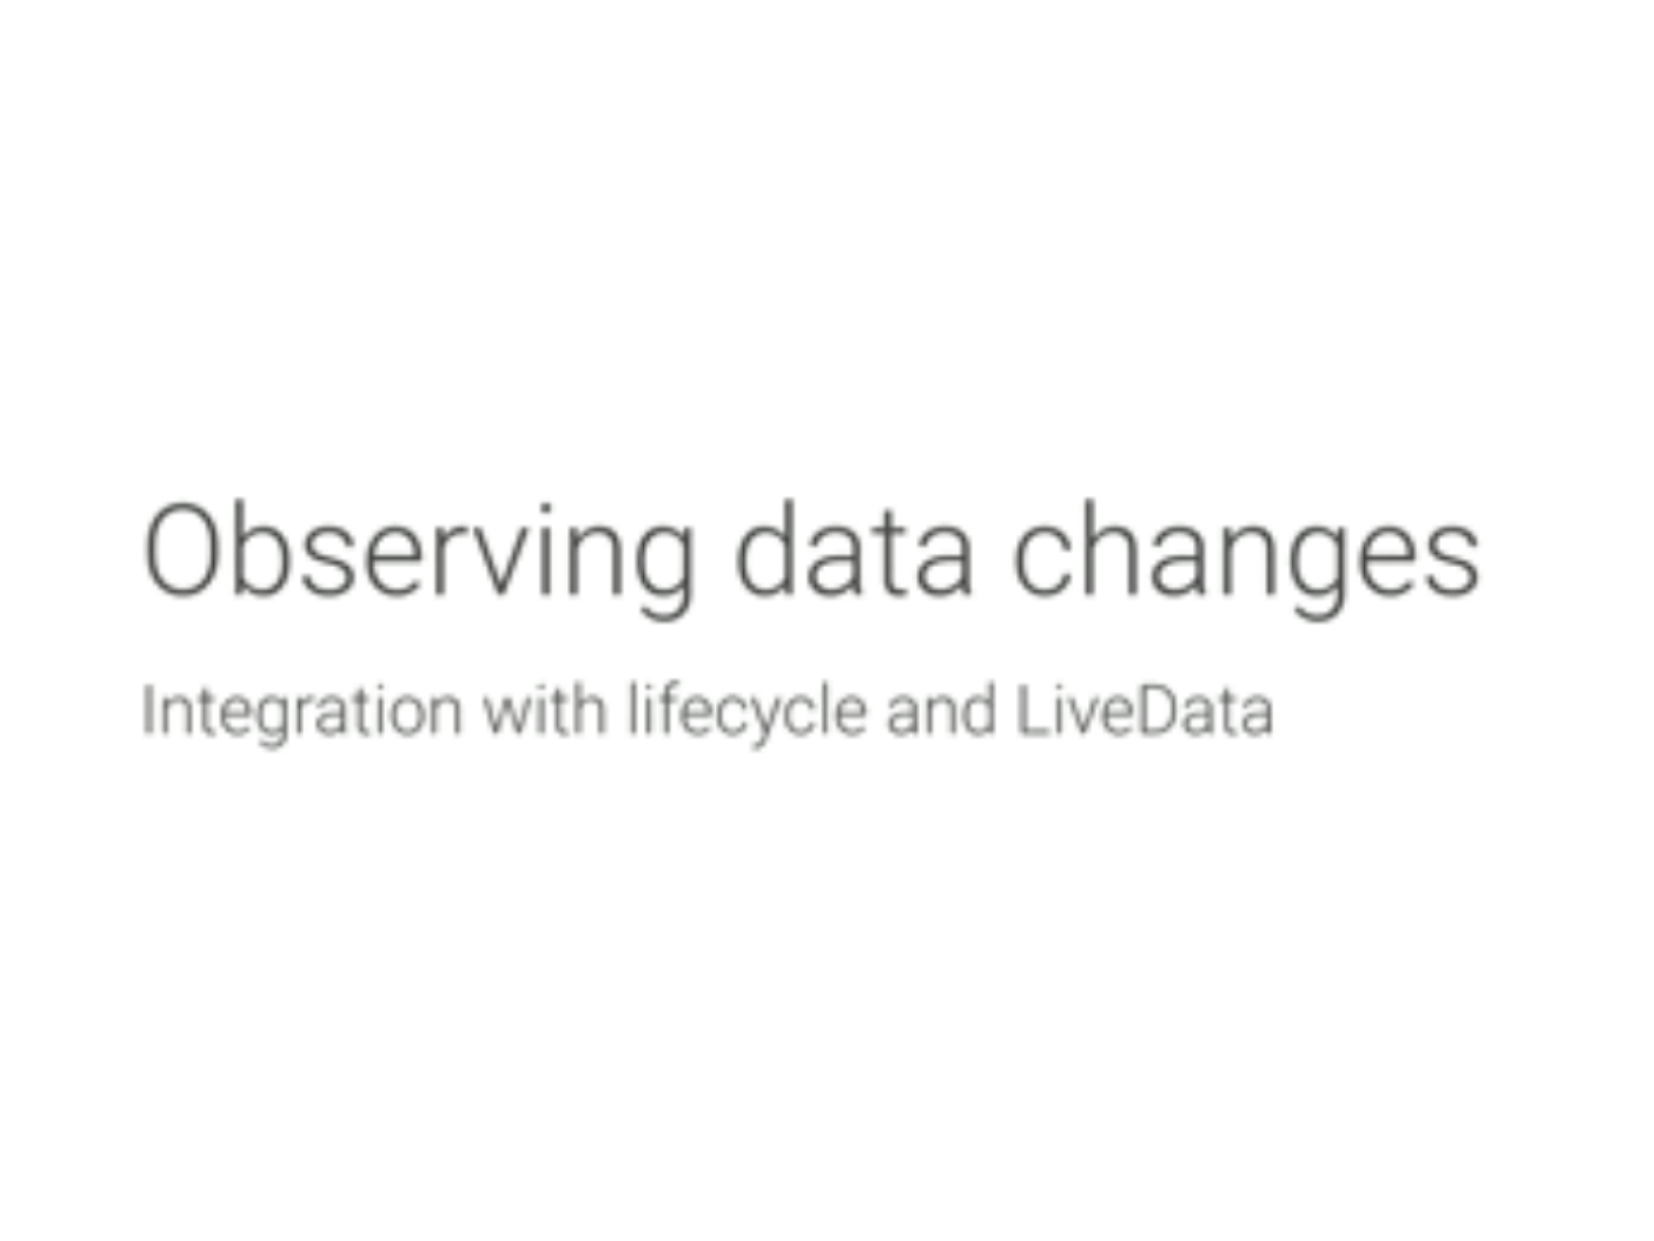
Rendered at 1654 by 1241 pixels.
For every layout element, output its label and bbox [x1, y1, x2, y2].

picture [105, 429, 1561, 821]
